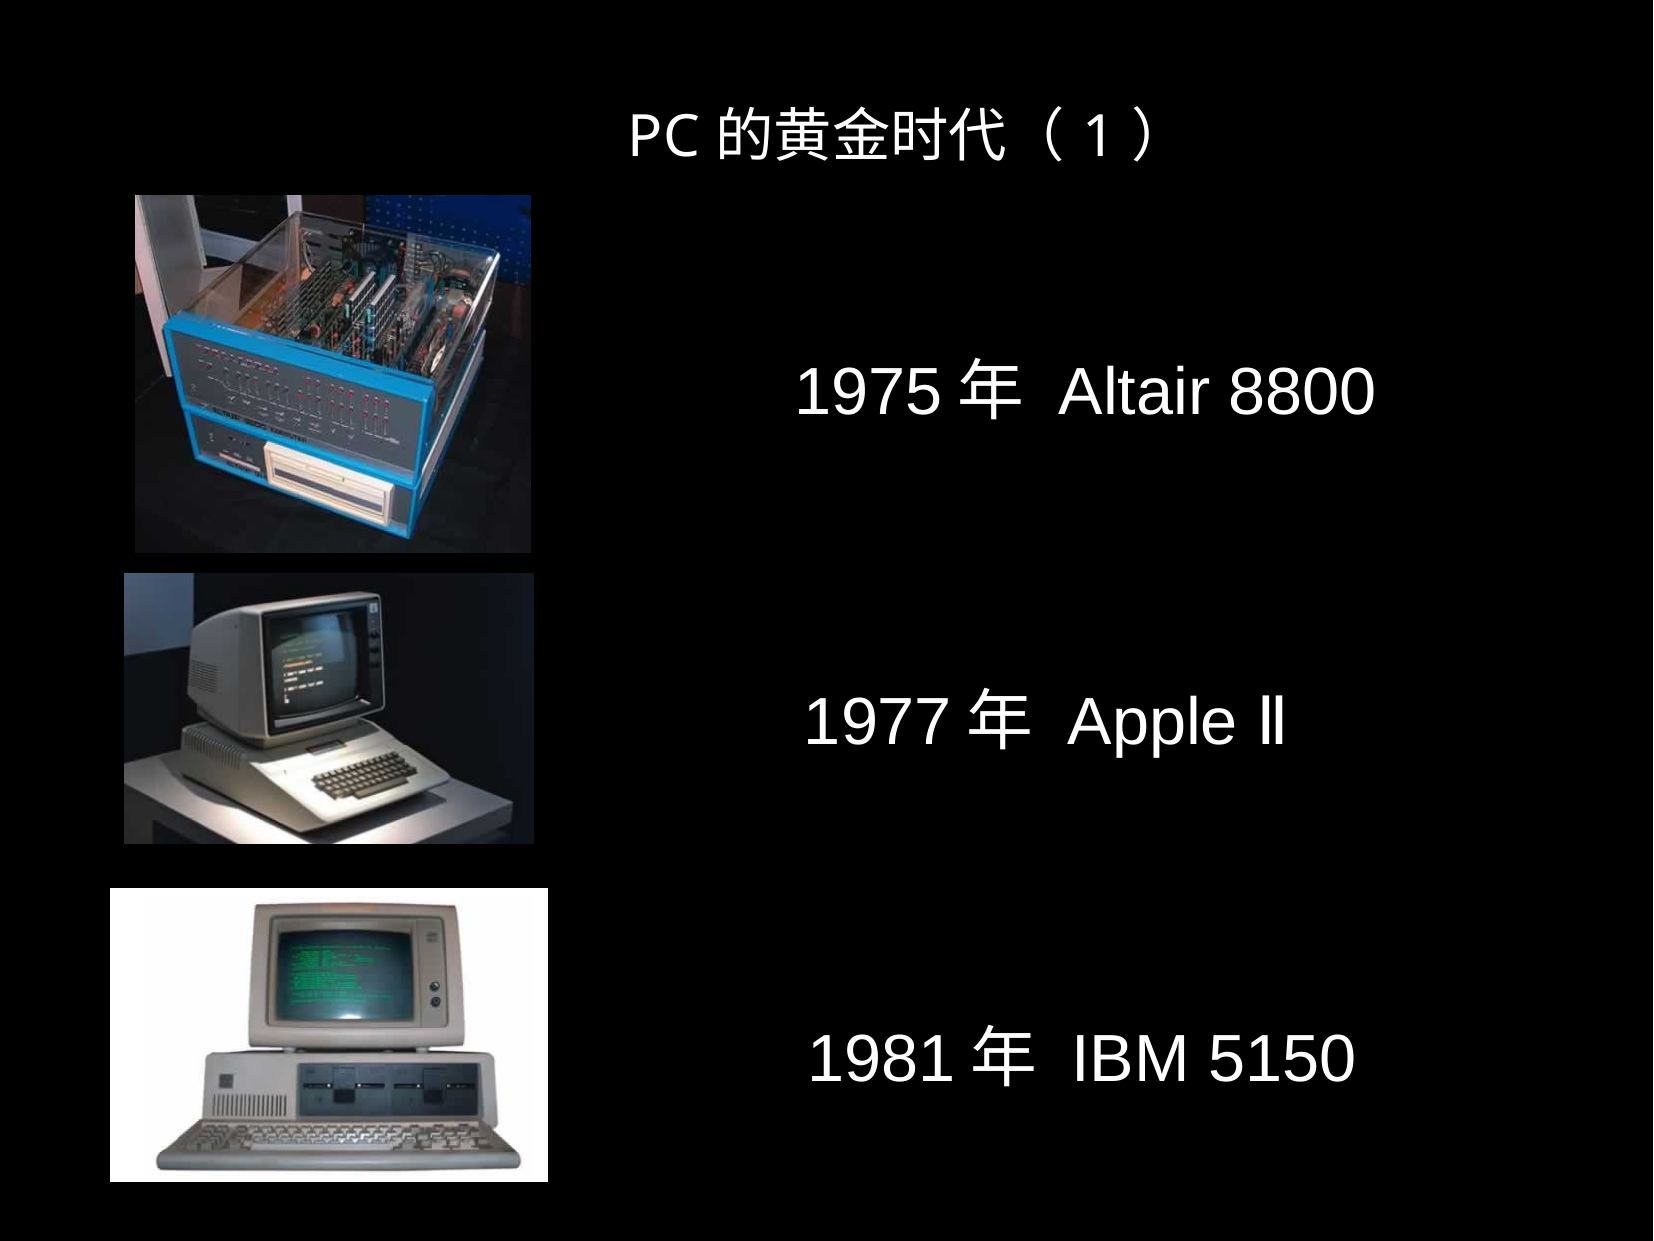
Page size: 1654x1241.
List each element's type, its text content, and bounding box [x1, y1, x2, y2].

text_box 1981年 IBM 5150 [792, 996, 1429, 1086]
text_box 1977年 Apple Ⅱ [789, 660, 1486, 750]
text_box 1975年 Altair 8800 [780, 330, 1546, 430]
picture [124, 573, 534, 844]
picture [110, 888, 548, 1182]
text_box PC的黄金时代（1） [613, 81, 1261, 173]
picture [135, 195, 531, 553]
